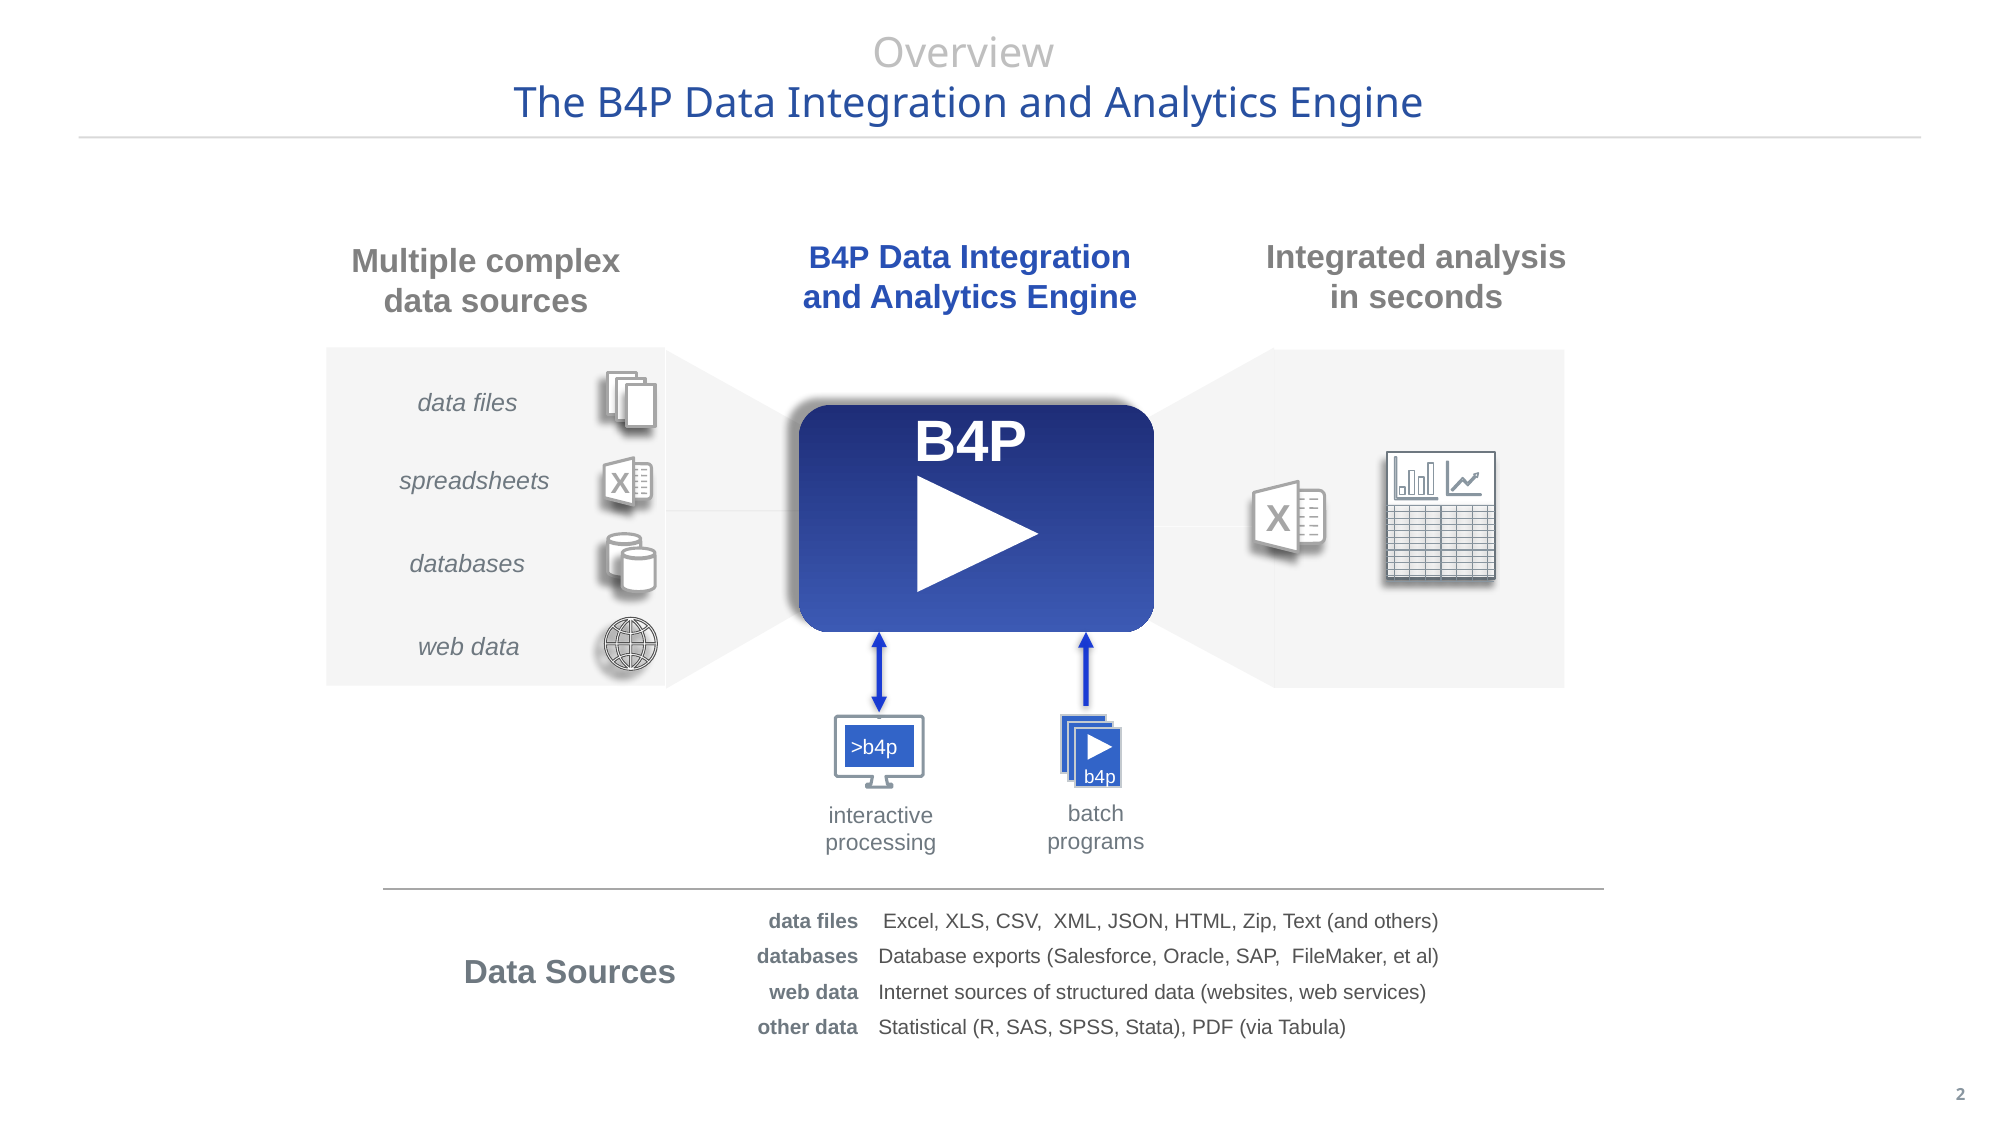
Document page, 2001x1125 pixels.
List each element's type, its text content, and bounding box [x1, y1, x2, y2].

text_box Statistical (R, SAS, SPSS, Stata), PDF (via Tabula) [870, 1006, 1403, 1047]
text_box Database exports (Salesforce, Oracle, SAP, FileMaker, et al) [870, 935, 1483, 976]
text_box Internet sources of structured data (websites, web services) [870, 970, 1458, 1011]
text_box data files [705, 900, 866, 940]
text_box [1060, 714, 1121, 787]
text_box >b4p [843, 726, 905, 767]
text_box Multiple complex data sources [290, 231, 682, 327]
text_box B4P Data Integration and Analytics Engine [786, 227, 1154, 323]
title Overview The B4P Data Integration and Analytics Engine [55, 18, 1898, 150]
text_box [835, 716, 924, 788]
text_box databases [748, 935, 866, 976]
text_box web data [761, 970, 866, 1006]
text_box other data [749, 1006, 866, 1047]
text_box [666, 347, 1565, 689]
text_box Integrated analysis in seconds [1247, 227, 1586, 323]
text_box B4P [906, 395, 1035, 481]
text_box data files [387, 378, 526, 424]
text_box Data Sources [435, 943, 705, 998]
text_box databases [381, 540, 533, 585]
text_box batch programs [1006, 791, 1186, 862]
text_box [326, 347, 665, 686]
text_box X [1253, 481, 1299, 553]
text_box Excel, XLS, CSV, XML, JSON, HTML, Zip, Text (and others) [875, 900, 1453, 940]
text_box interactive processing [791, 793, 971, 863]
text_box X [604, 457, 634, 506]
text_box web data [386, 623, 528, 668]
text_box spreadsheets [357, 457, 558, 503]
text_box b4p [1076, 757, 1124, 796]
